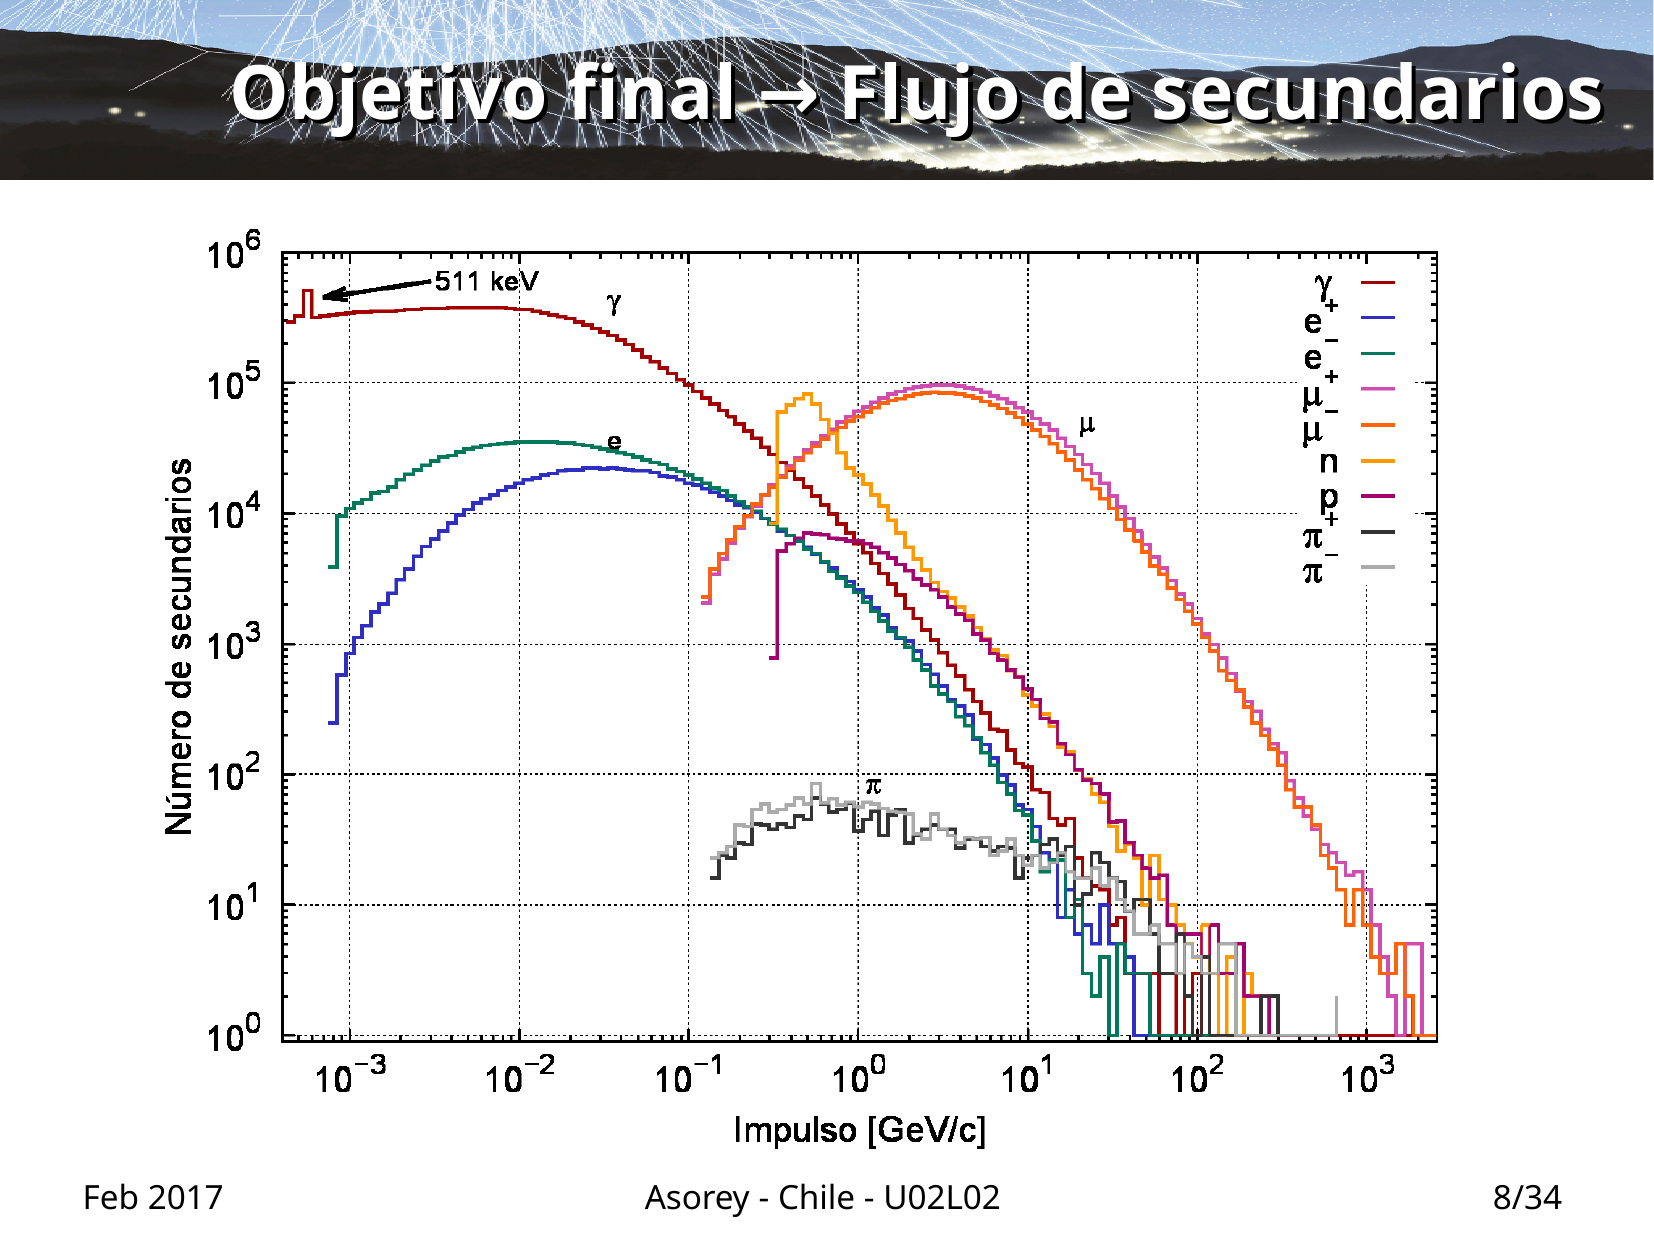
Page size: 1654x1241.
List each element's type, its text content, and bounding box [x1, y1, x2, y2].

picture [0, 0, 1654, 180]
title Objetivo final → Flujo de secundarios [45, 15, 1606, 166]
picture [150, 209, 1501, 1156]
